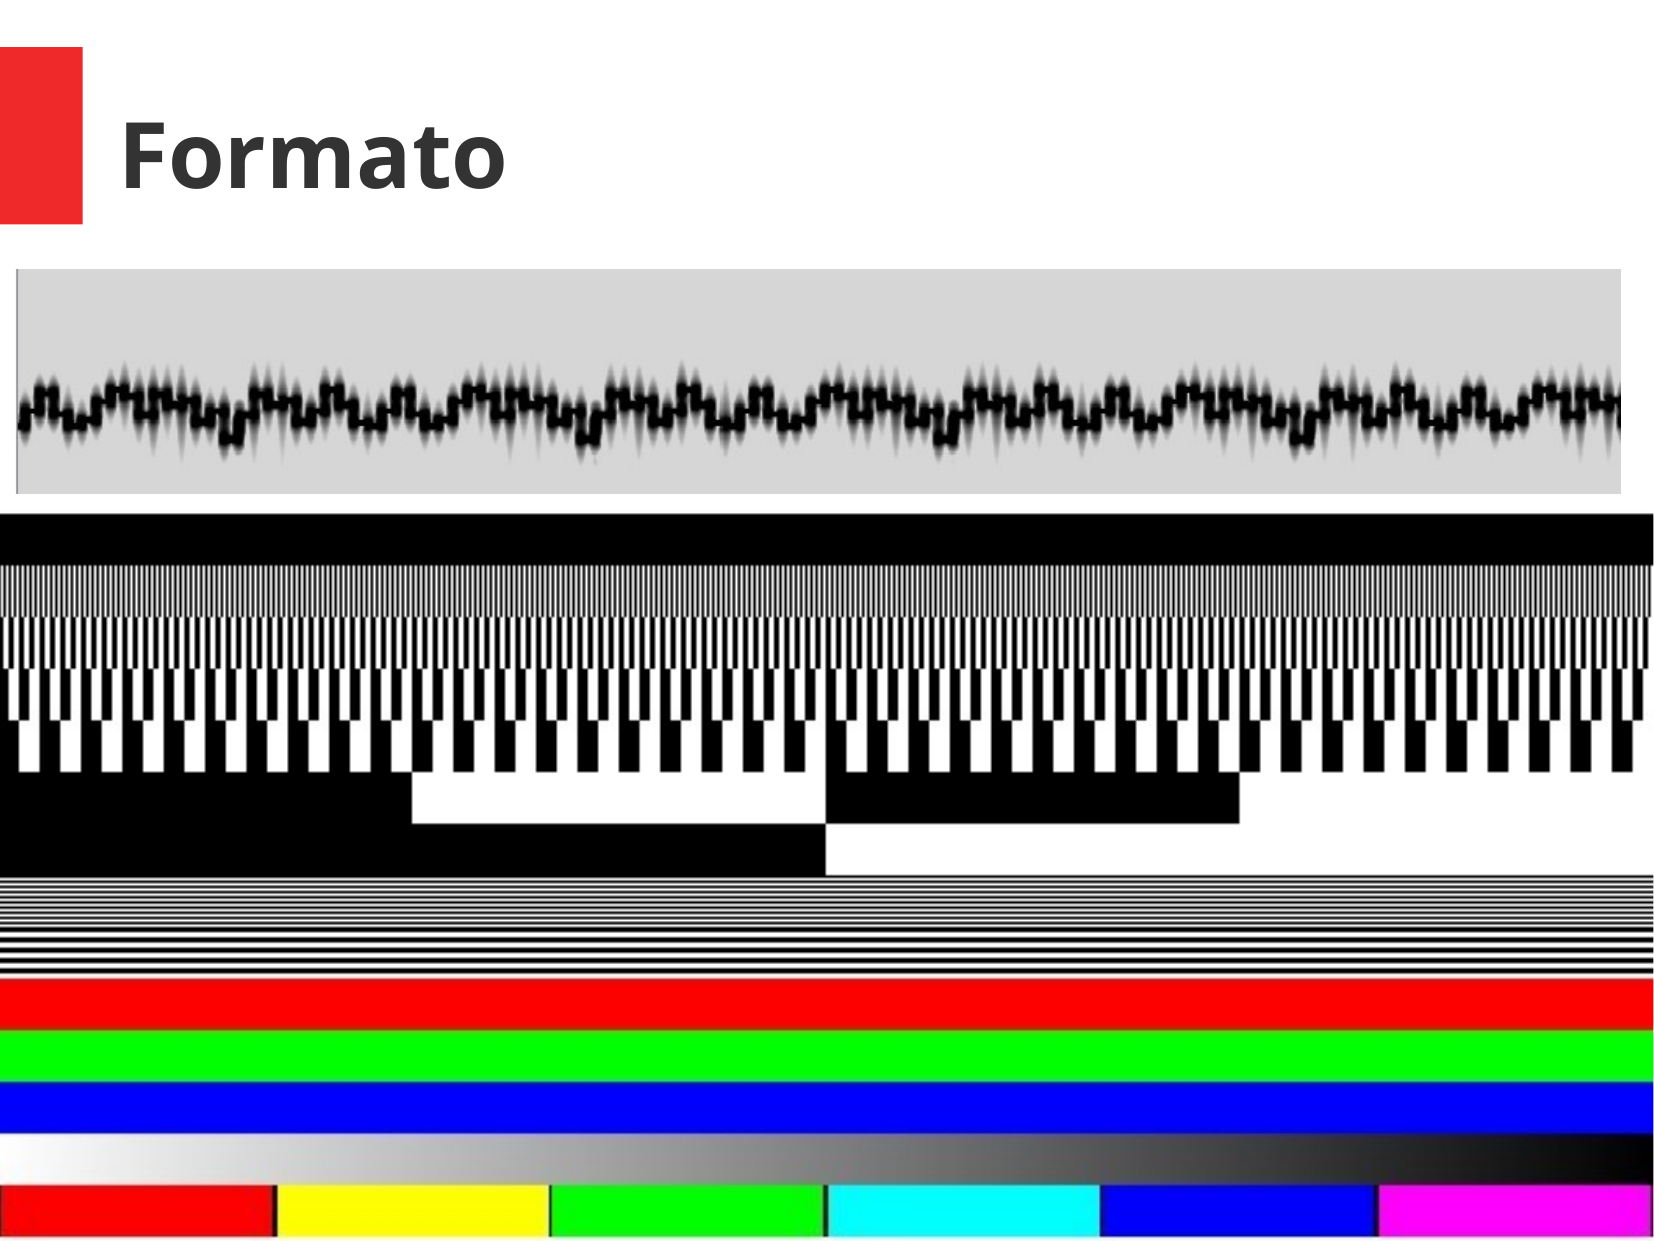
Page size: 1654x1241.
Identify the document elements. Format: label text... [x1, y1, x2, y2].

title Formato [118, 49, 1571, 257]
picture [0, 269, 1654, 1241]
